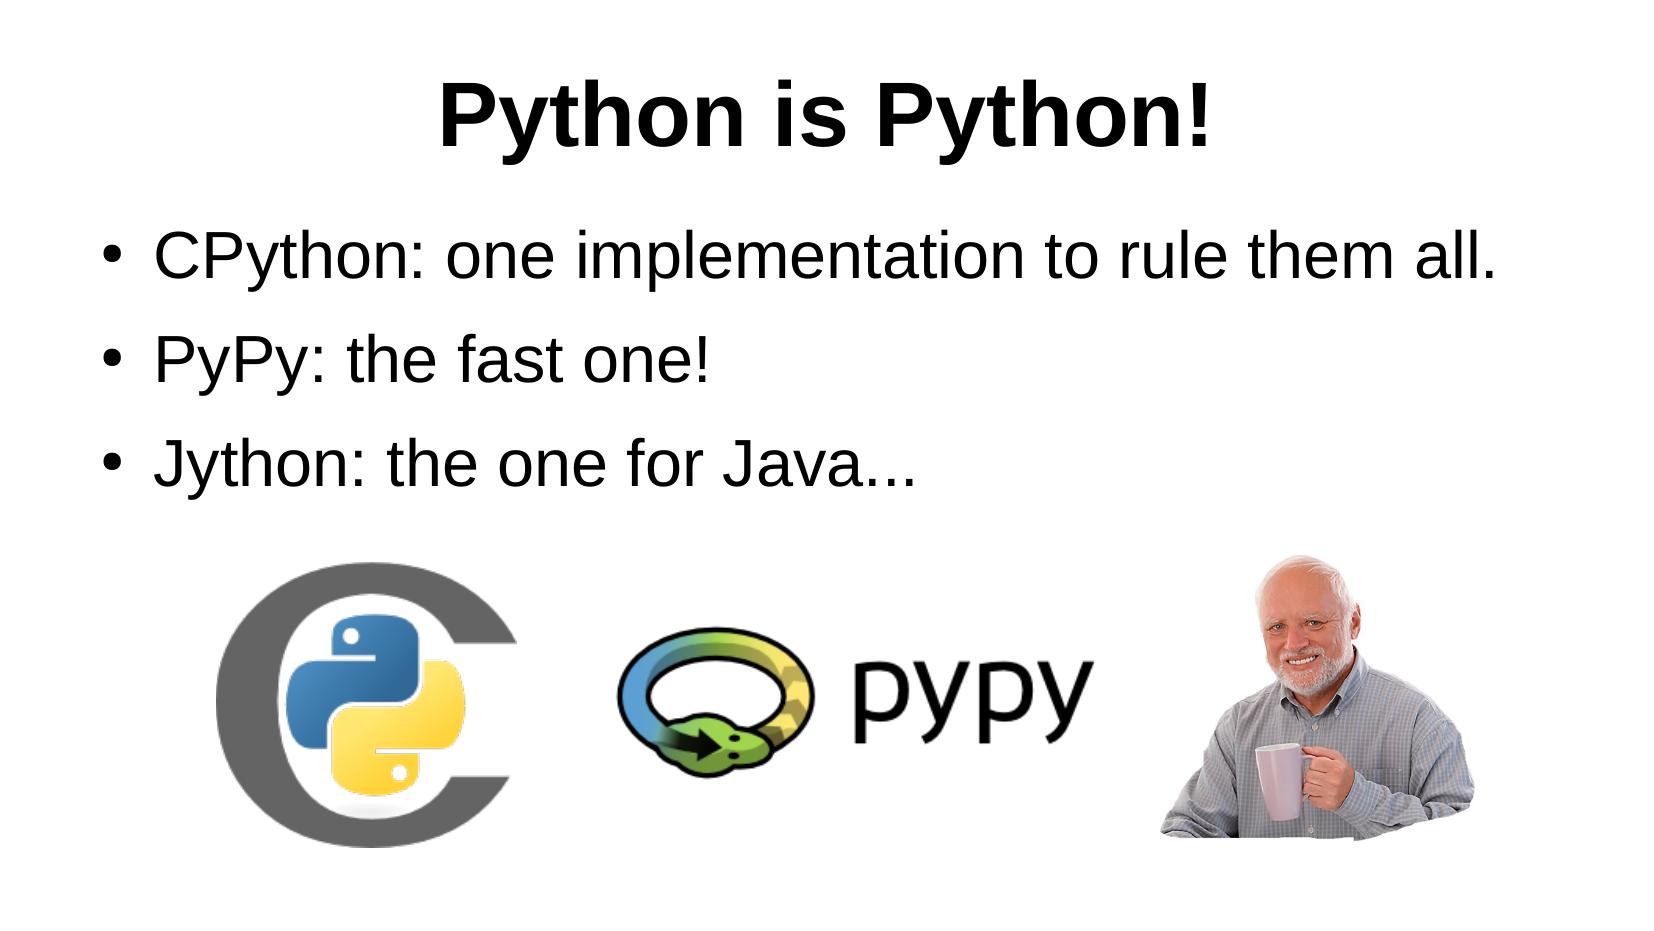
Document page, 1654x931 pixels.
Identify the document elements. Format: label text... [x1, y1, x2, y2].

picture [1123, 538, 1511, 849]
title Python is Python! [82, 37, 1571, 193]
list CPython: one implementation to rule them all. PyPy: the fast one! Jython: the one for Java... [82, 217, 1571, 758]
picture [607, 617, 1105, 789]
picture [216, 547, 517, 848]
